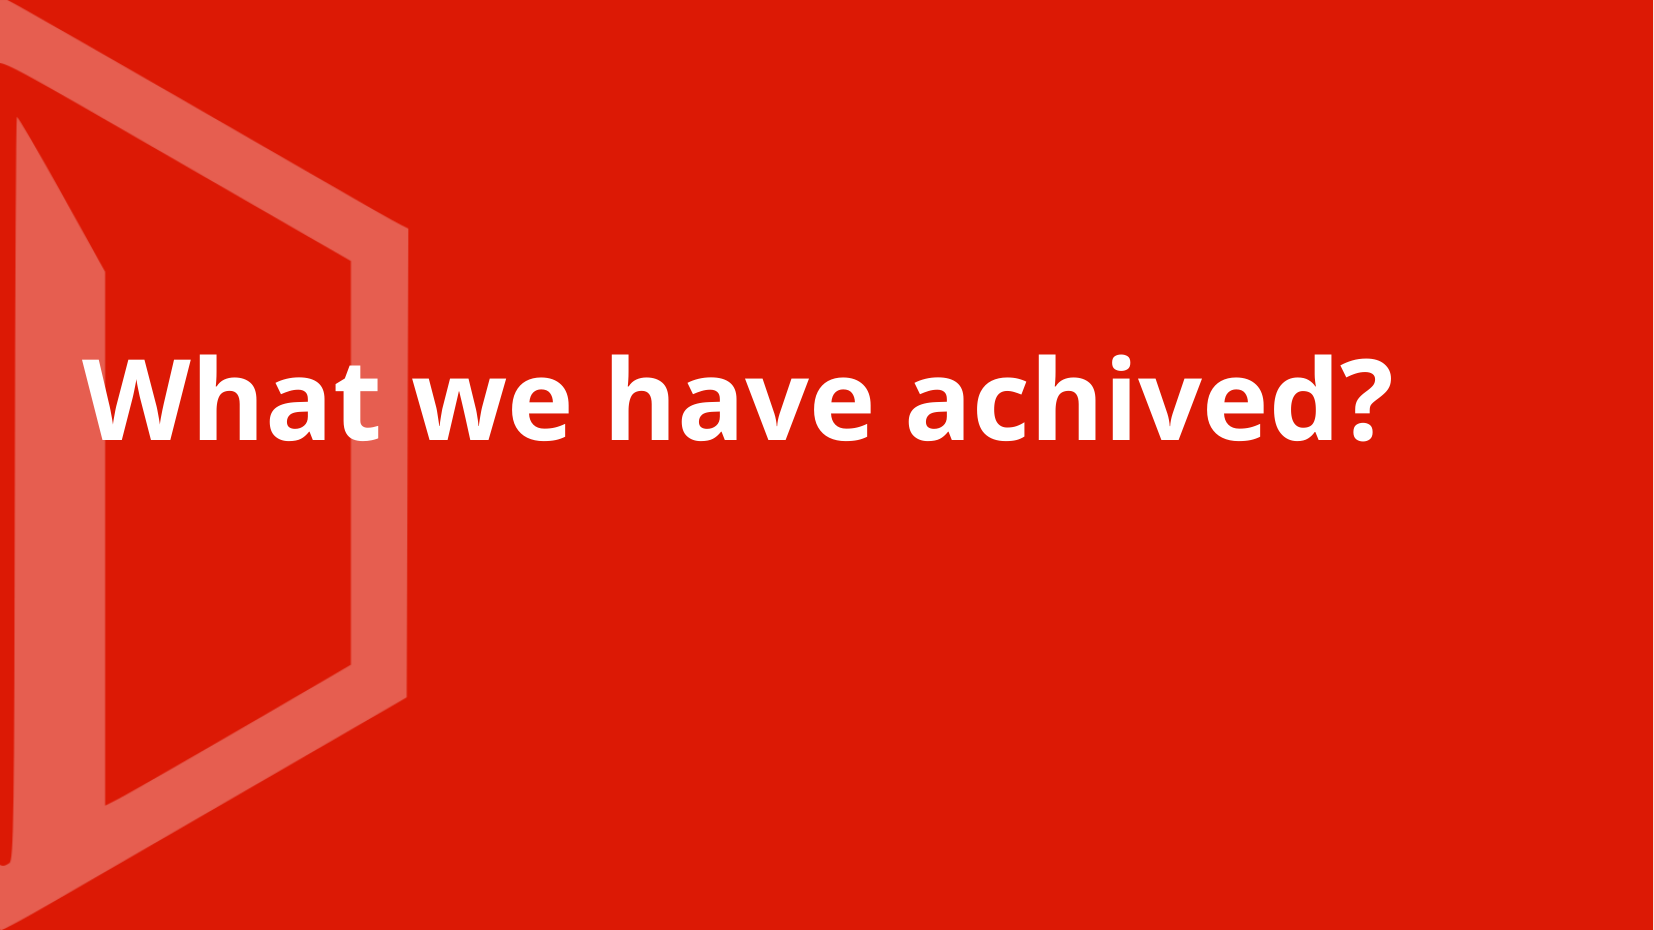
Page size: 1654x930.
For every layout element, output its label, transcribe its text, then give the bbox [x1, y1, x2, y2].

subtitle What we have achived? [82, 36, 1571, 758]
picture [0, 0, 1654, 930]
